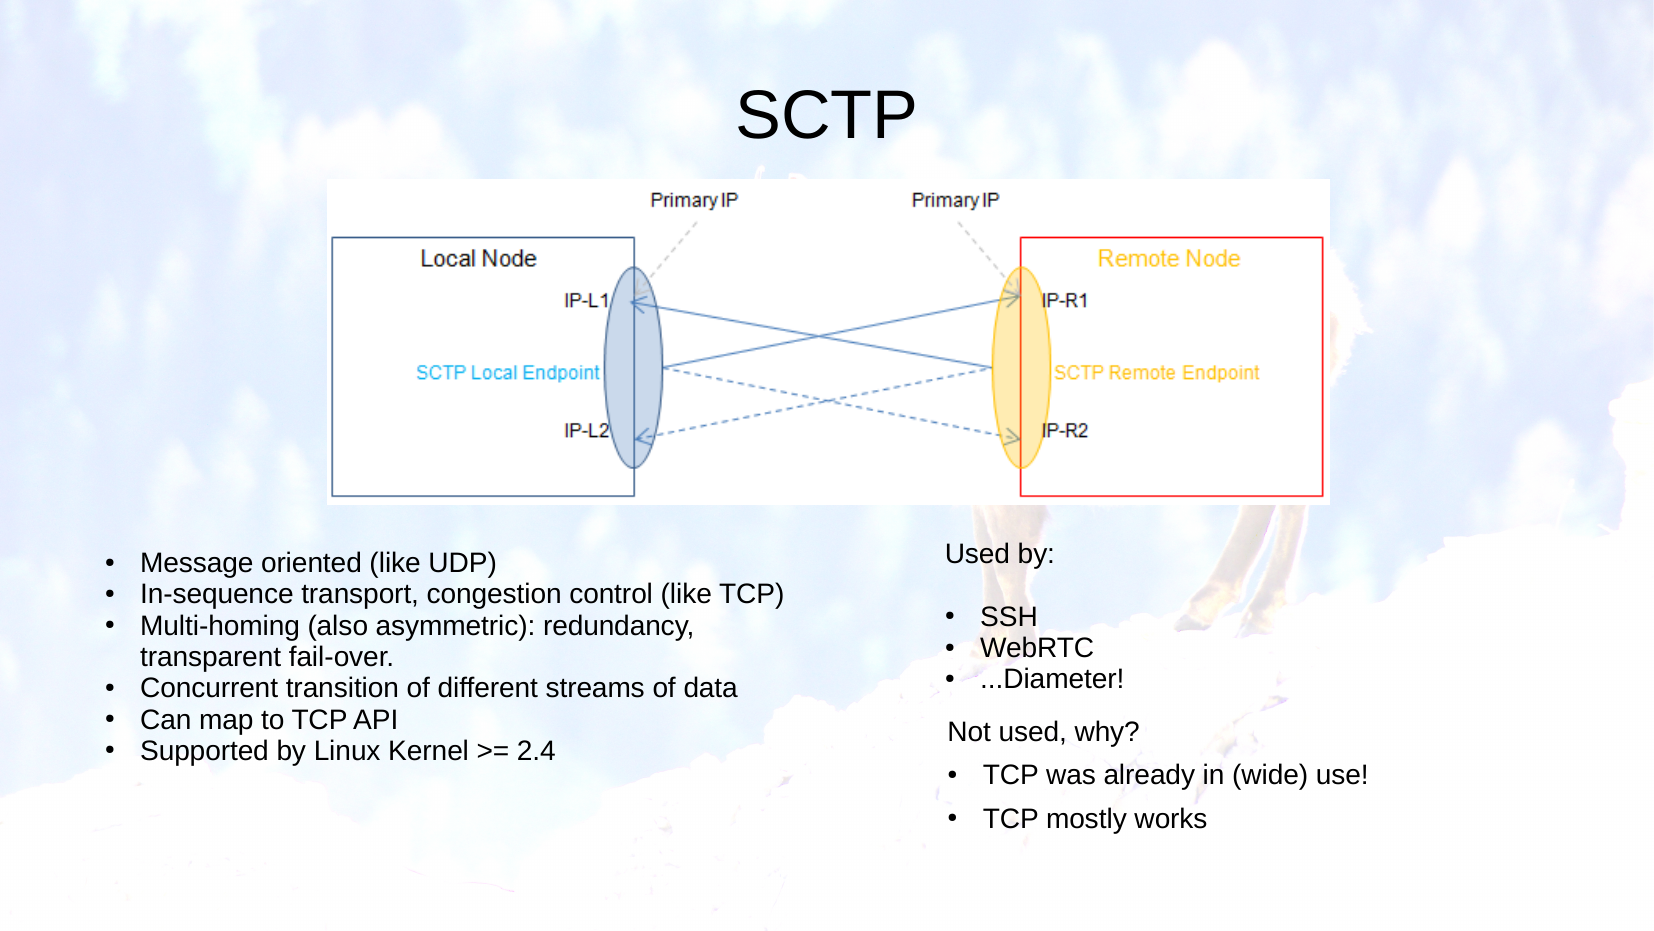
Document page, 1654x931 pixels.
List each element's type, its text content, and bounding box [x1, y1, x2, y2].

text_box Message oriented (like UDP) In-sequence transport, congestion control (like TCP) Multi-homing (also asymmetric): redundancy, transparent fail-over. Concurrent transition of different streams of data Can map to TCP API Supported by Linux Kernel >= 2.4 [90, 540, 811, 835]
picture [0, 0, 1654, 931]
text_box Used by: SSH WebRTC ...Diameter! [930, 531, 1486, 709]
title SCTP [82, 37, 1571, 193]
text_box Not used, why? TCP was already in (wide) use! TCP mostly works [932, 708, 1516, 843]
